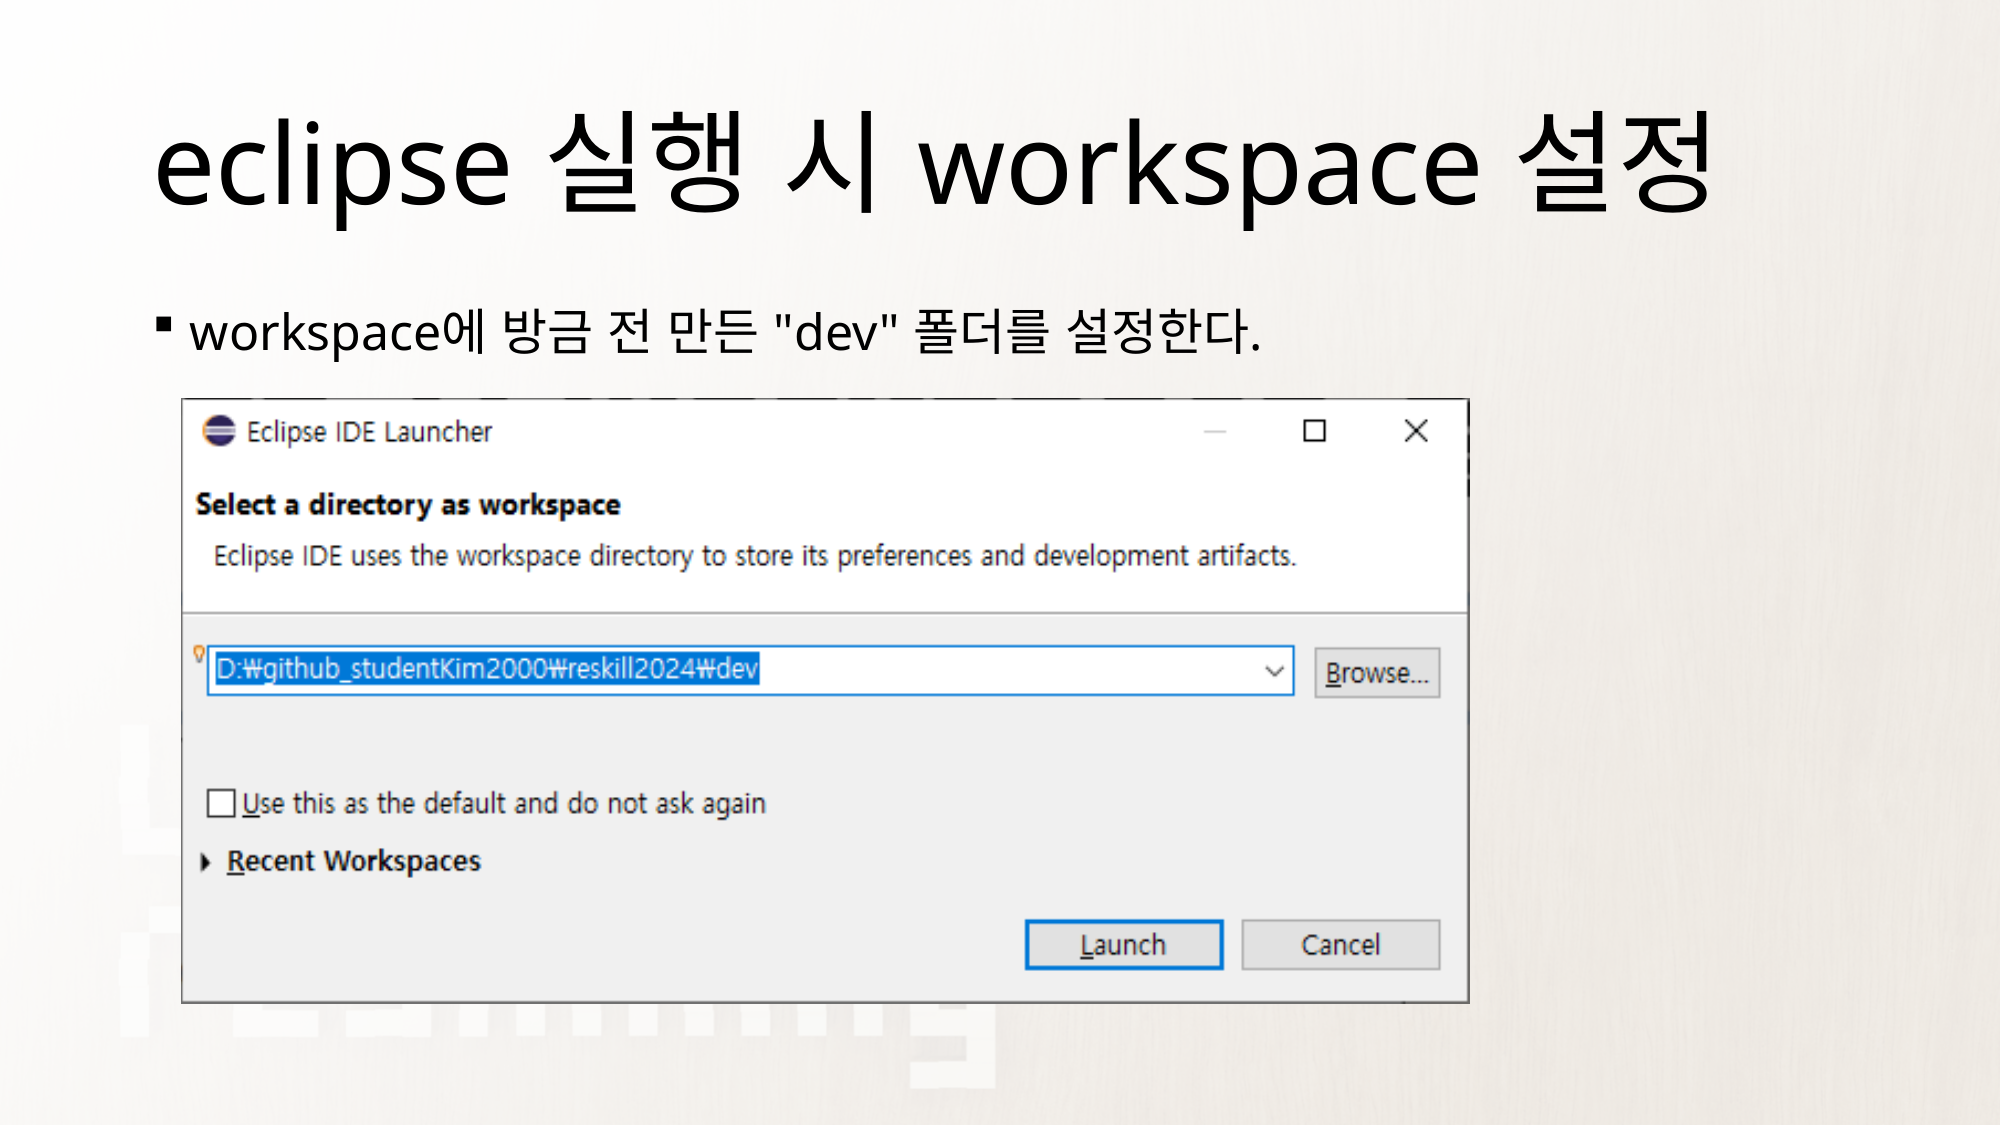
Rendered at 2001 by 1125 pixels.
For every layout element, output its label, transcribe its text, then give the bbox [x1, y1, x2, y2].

list workspace에 방금 전 만든 "dev" 폴더를 설정한다. [137, 299, 2000, 384]
title eclipse 실행 시 workspace 설정 [137, 59, 1863, 278]
picture [181, 398, 1470, 1004]
